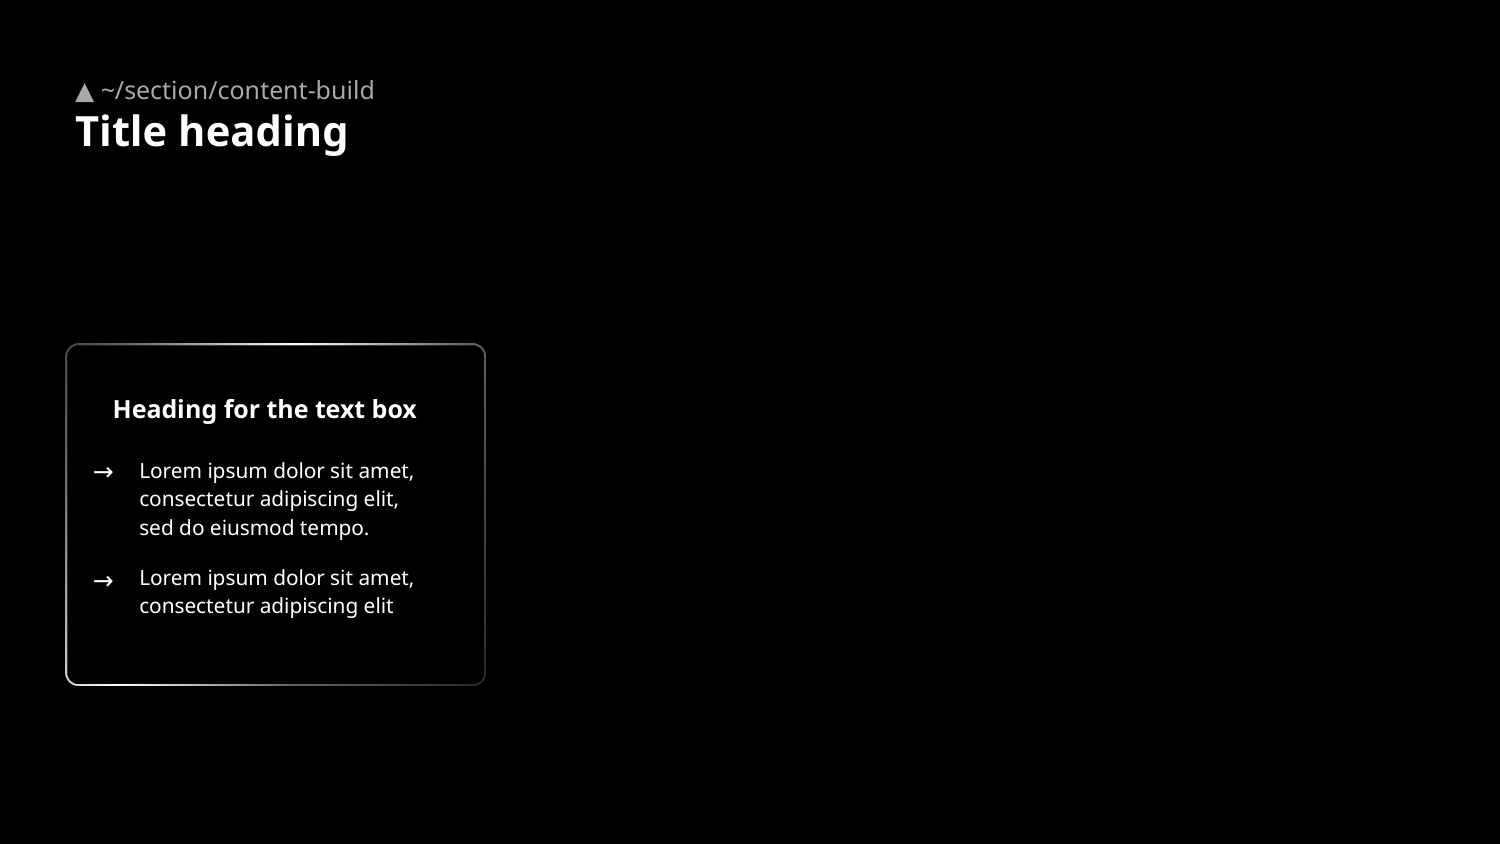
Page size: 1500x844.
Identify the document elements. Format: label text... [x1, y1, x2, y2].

text_box ▲ ~/section/content-build [75, 75, 568, 106]
text_box Lorem ipsum dolor sit amet, consectetur adipiscing elit, sed do eiusmod tempo. Lorem ipsum dolor sit amet, consectetur adipiscing elit [139, 453, 425, 617]
text_box → [93, 450, 127, 486]
text_box Title heading [74, 105, 637, 156]
picture [65, 343, 486, 686]
text_box → [93, 560, 127, 595]
text_box Heading for the text box [92, 393, 438, 424]
